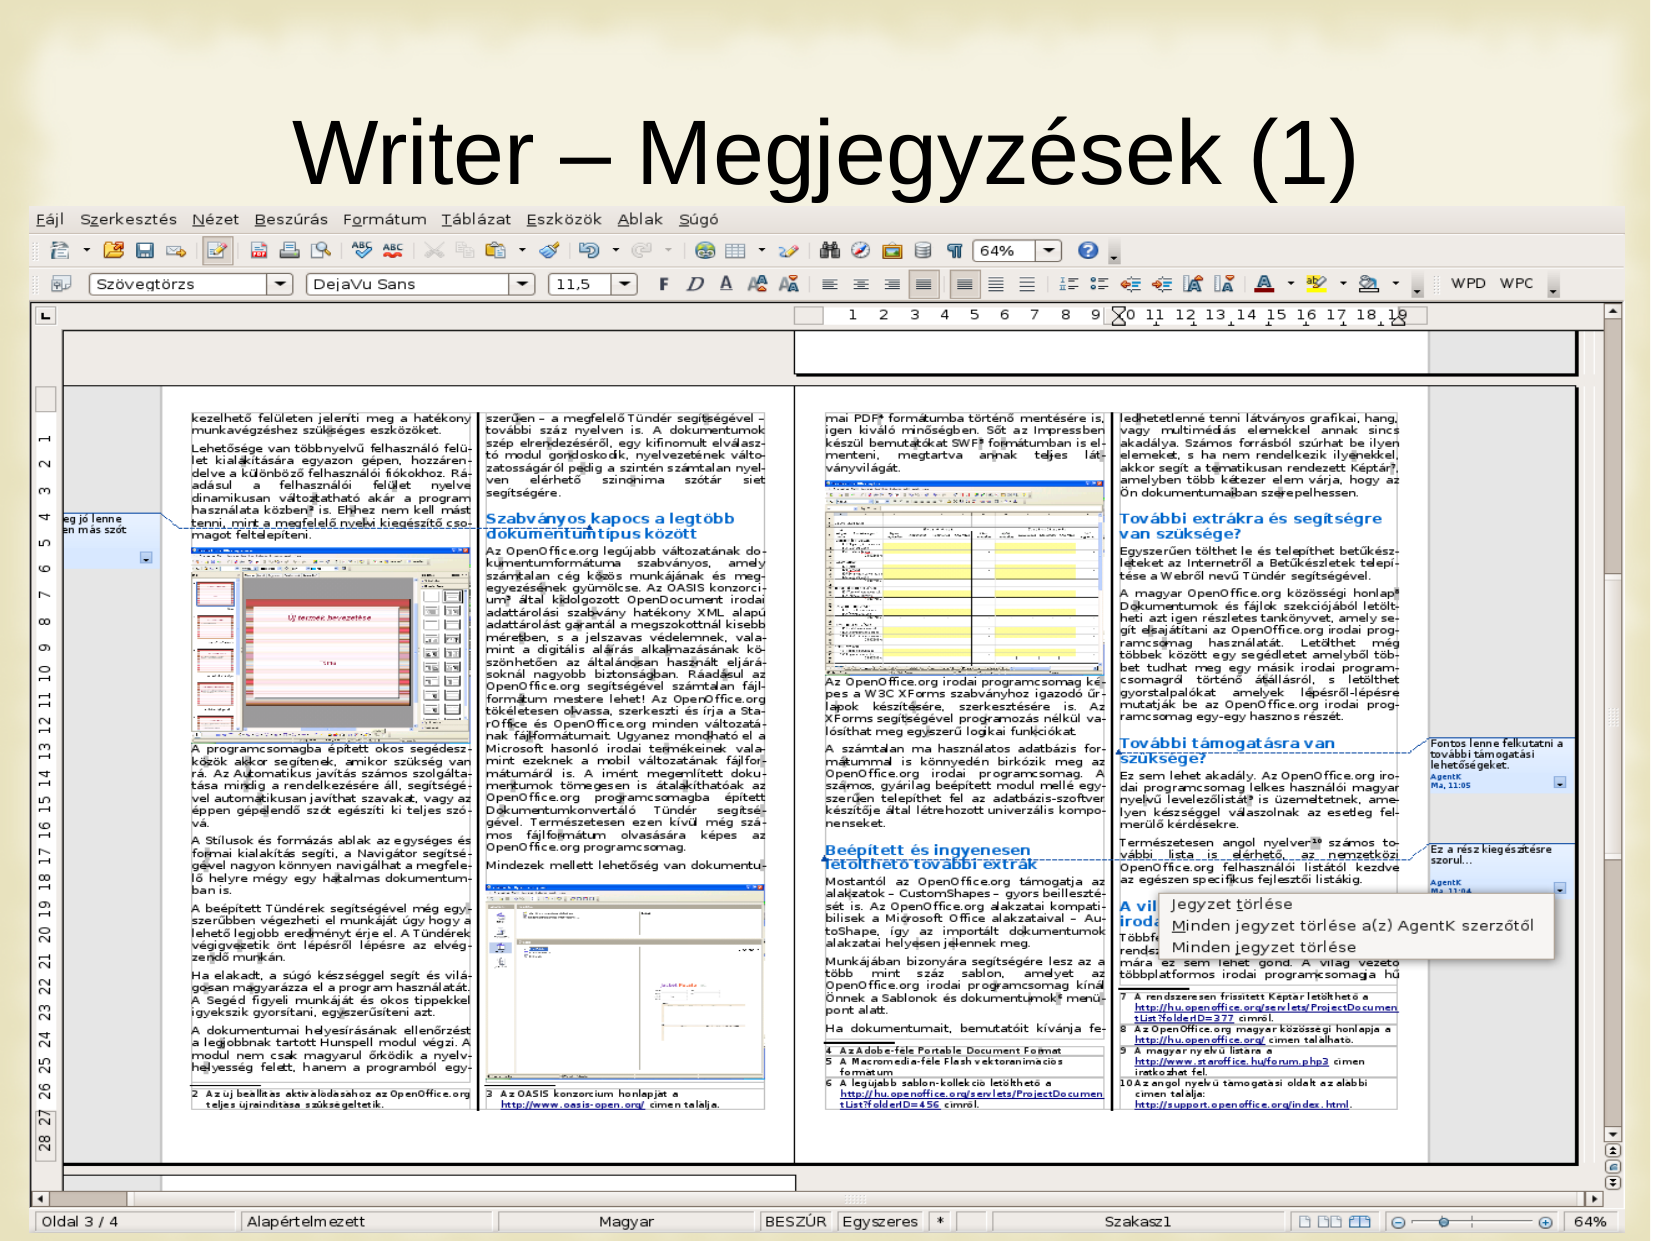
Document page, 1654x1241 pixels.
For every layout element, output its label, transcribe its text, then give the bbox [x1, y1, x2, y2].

picture [0, 0, 1651, 1241]
title Writer – Megjegyzések (1) [82, 56, 1571, 206]
